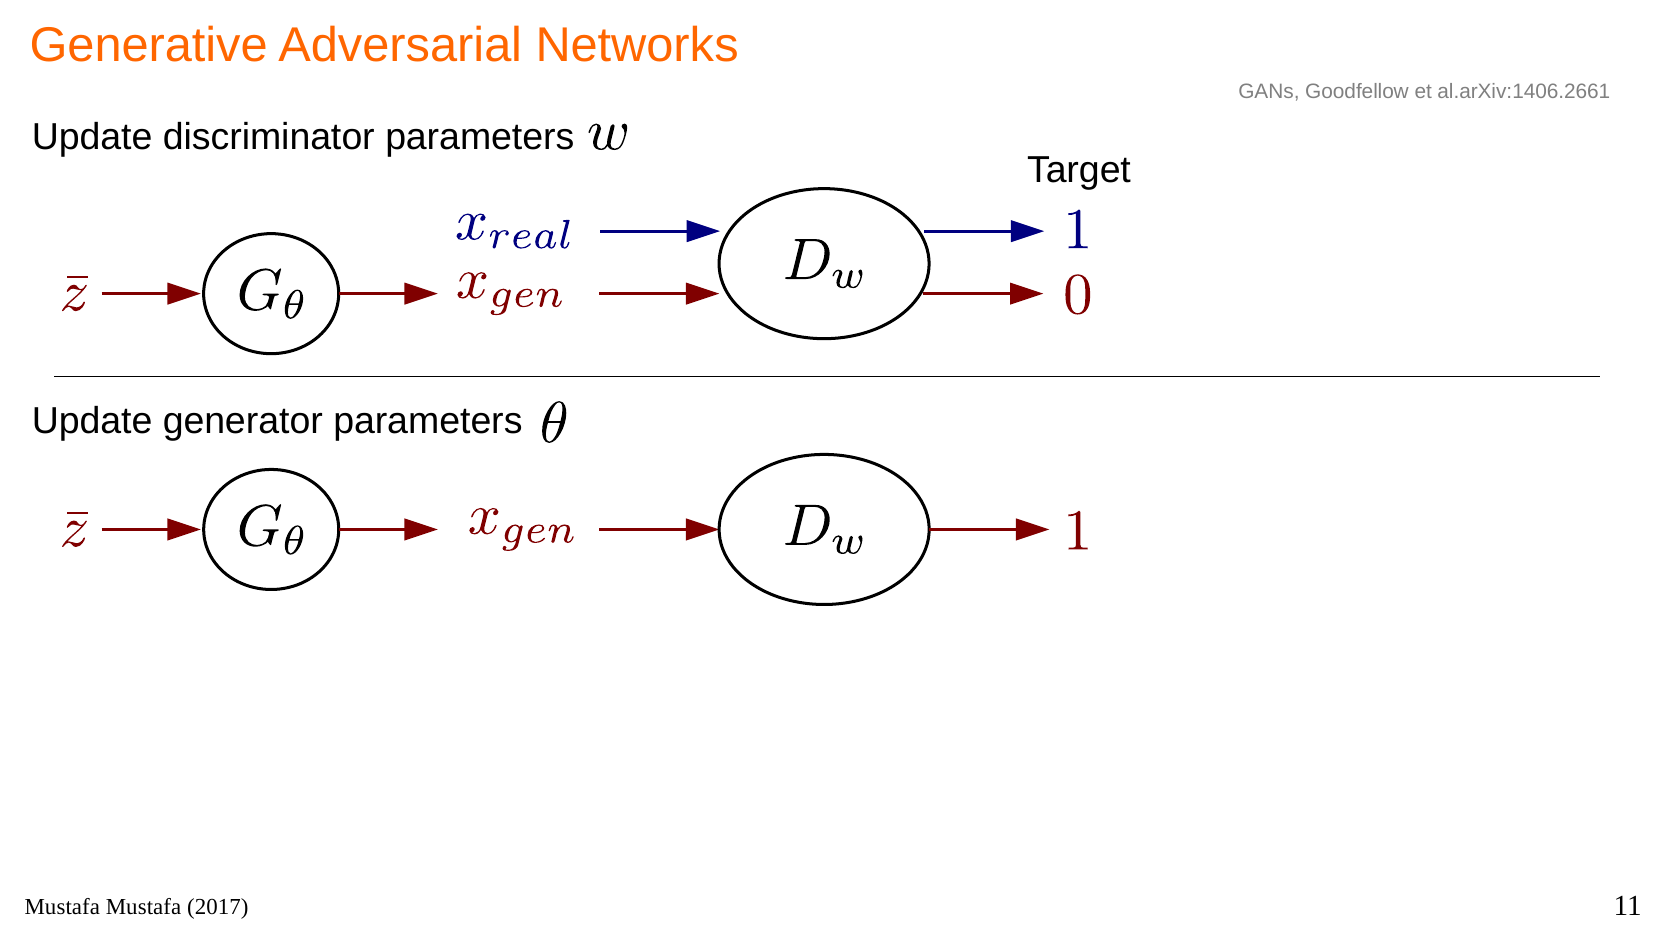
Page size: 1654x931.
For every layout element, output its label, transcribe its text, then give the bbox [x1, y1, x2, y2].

text_box [59, 512, 93, 547]
title Generative Adversarial Networks [29, 15, 1621, 74]
text_box [236, 268, 306, 319]
text_box [454, 213, 573, 249]
text_box Update discriminator parameters [17, 108, 601, 166]
text_box [586, 123, 631, 151]
text_box [1063, 510, 1093, 550]
text_box [236, 504, 306, 555]
text_box [455, 272, 564, 316]
text_box [1063, 274, 1093, 315]
text_box Update generator parameters [17, 391, 549, 449]
text_box [782, 504, 866, 554]
text_box [539, 401, 569, 443]
text_box [1063, 209, 1093, 249]
text_box GANs, Goodfellow et al.arXiv:1406.2661 [1223, 72, 1636, 111]
text_box [59, 276, 93, 312]
text_box Target [1012, 140, 1146, 198]
text_box [782, 239, 866, 289]
text_box [467, 507, 576, 551]
